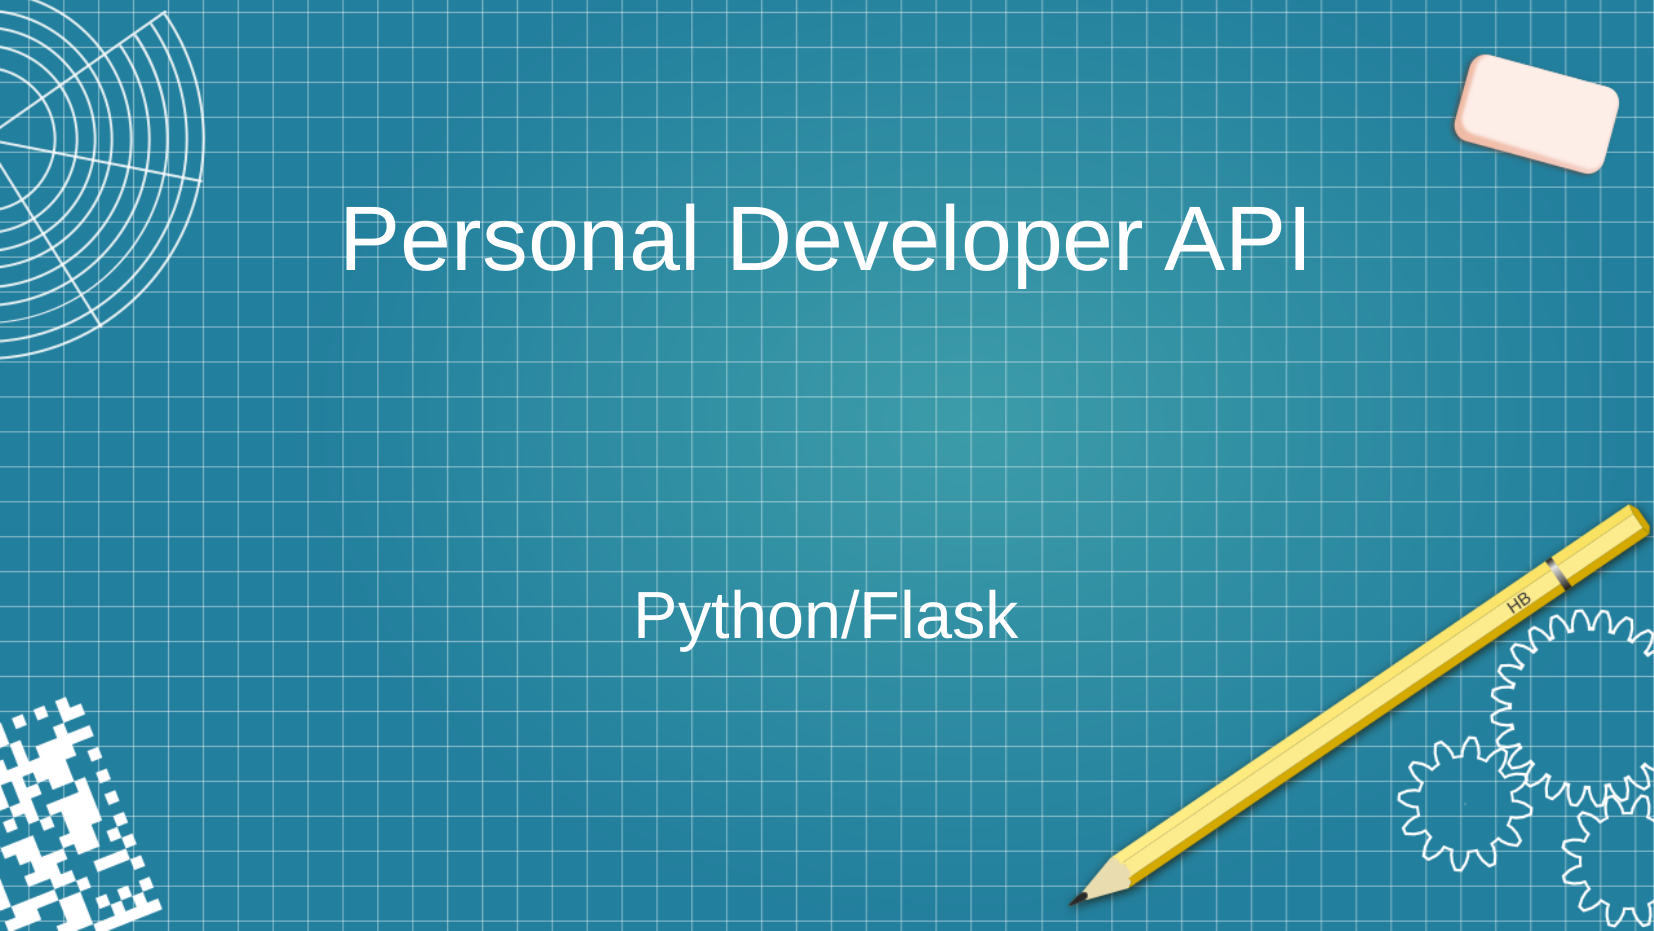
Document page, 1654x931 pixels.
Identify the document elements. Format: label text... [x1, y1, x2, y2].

title Personal Developer API [82, 132, 1571, 346]
picture [0, 0, 1654, 931]
subtitle Python/Flask [82, 389, 1571, 842]
